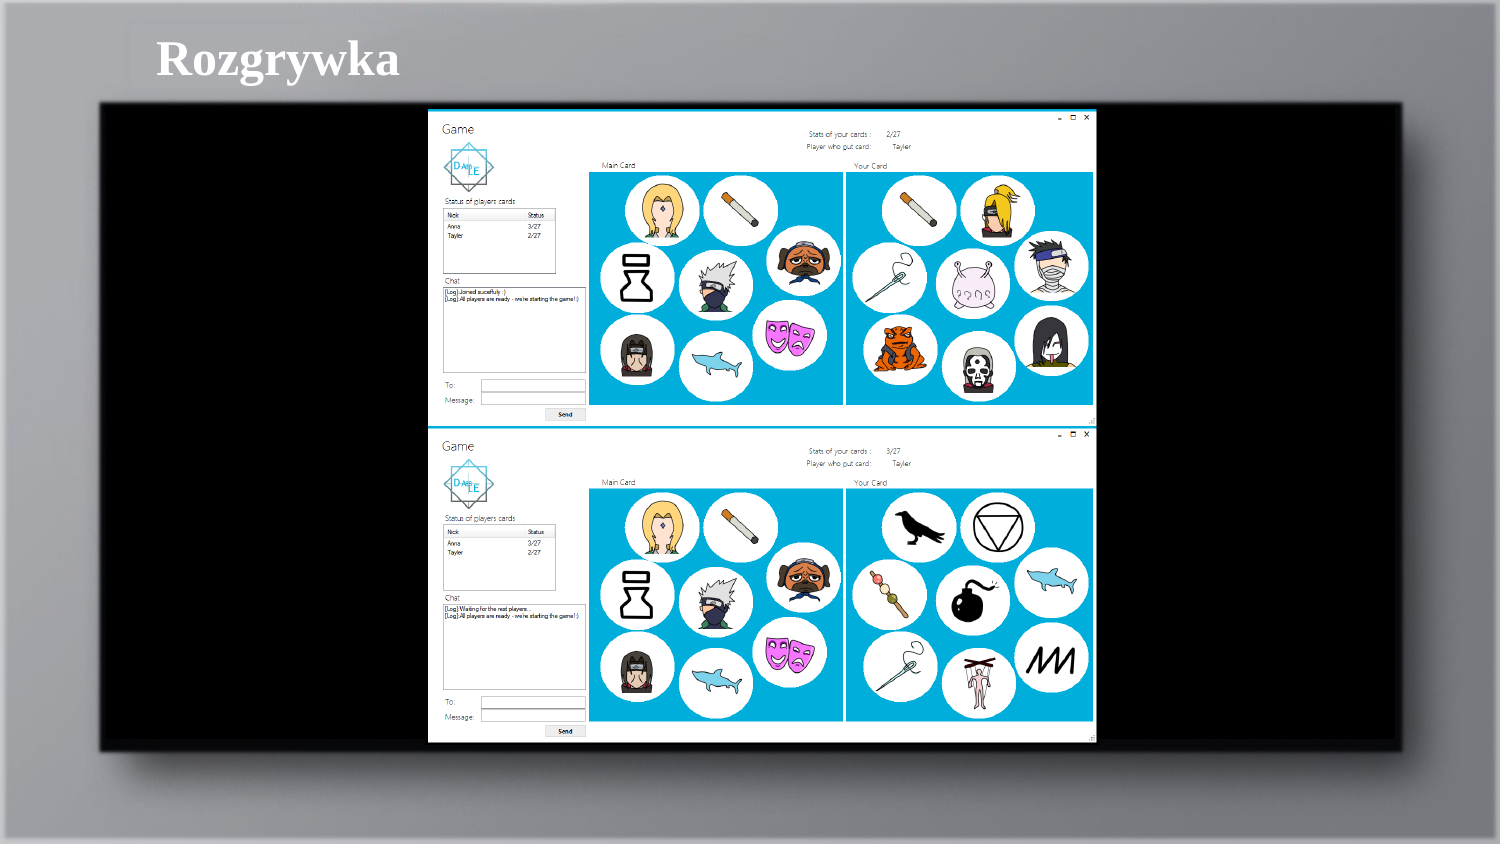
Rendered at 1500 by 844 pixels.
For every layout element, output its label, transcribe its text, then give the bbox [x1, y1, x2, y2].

picture [0, 0, 1500, 844]
text_box Rozgrywka [141, 23, 1382, 208]
